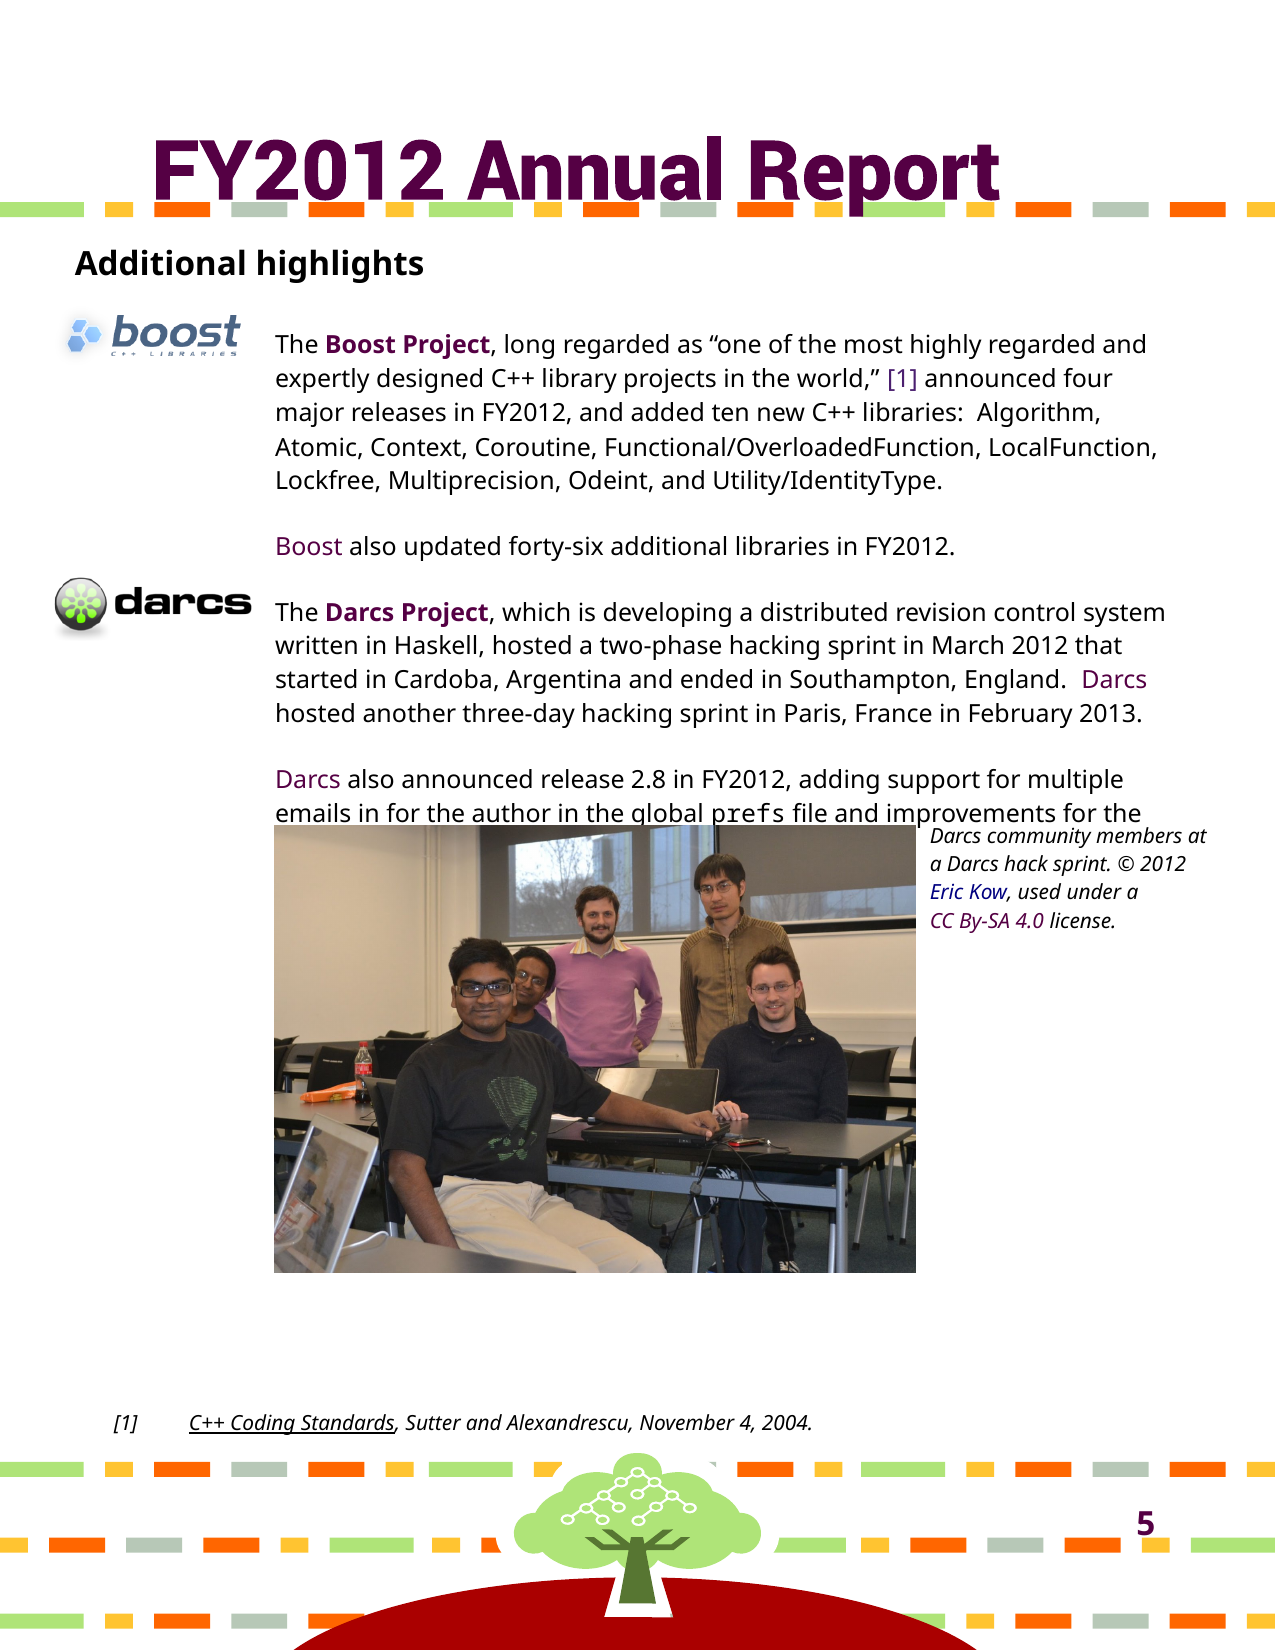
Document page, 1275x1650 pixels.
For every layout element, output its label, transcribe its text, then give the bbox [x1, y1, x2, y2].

picture [274, 825, 916, 1273]
text_box Darcs community members at a Darcs hack sprint. © 2012 Eric Kow, used under a CC By-SA 4.0 license. [915, 813, 1275, 931]
list Additional highlights [74, 239, 1197, 420]
text_box [1] C++ Coding Standards, Sutter and Alexandrescu, November 4, 2004. [99, 1400, 818, 1467]
picture [47, 570, 261, 641]
picture [51, 303, 256, 367]
list The Boost Project, long regarded as “one of the most highly regarded and expertly designed C++ library projects in the world,” [1] announced four major releases in FY2012, and added ten new C++ libraries: Algorithm, Atomic, Context, Coroutine, Functional/OverloadedFunction, LocalFunction, Lockfree, Multiprecision, Odeint, and Utility/IdentityType. Boost also updated forty-six additional libraries in FY2012. The Darcs Project, which is developing a distributed revision control system written in Haskell, hosted a two-phase hacking sprint in March 2012 that started in Cardoba, Argentina and ended in Southampton, England. Darcs hosted another three-day hacking sprint in Paris, France in February 2013. Darcs also announced release 2.8 in FY2012, adding support for multiple emails in for the author in the global prefs file and improvements for the workflow for sending patches by email. [274, 261, 1187, 814]
